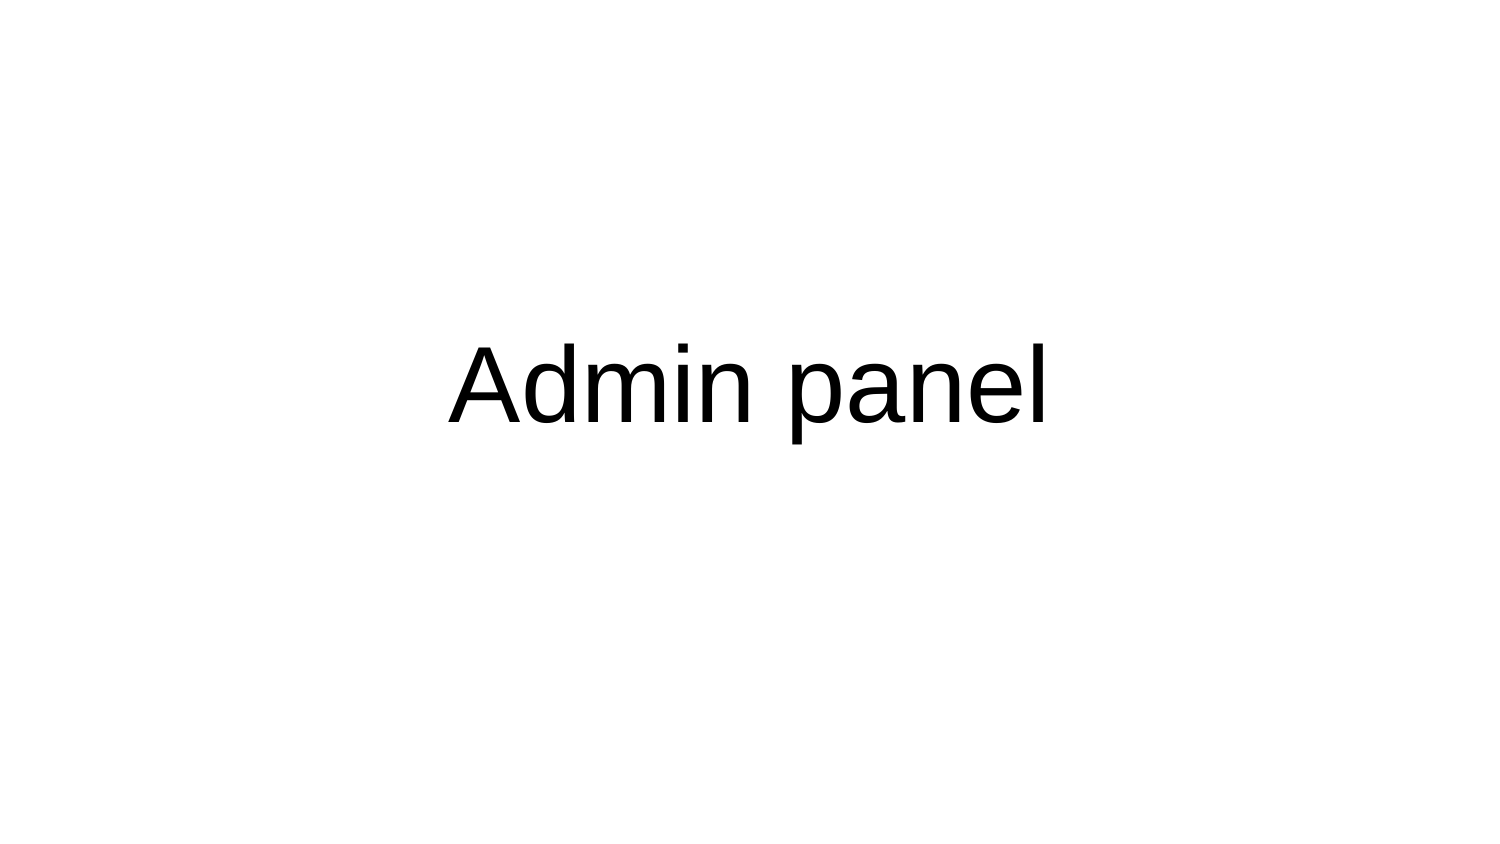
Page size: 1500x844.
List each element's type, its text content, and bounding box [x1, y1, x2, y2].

title Admin panel [51, 122, 1449, 459]
